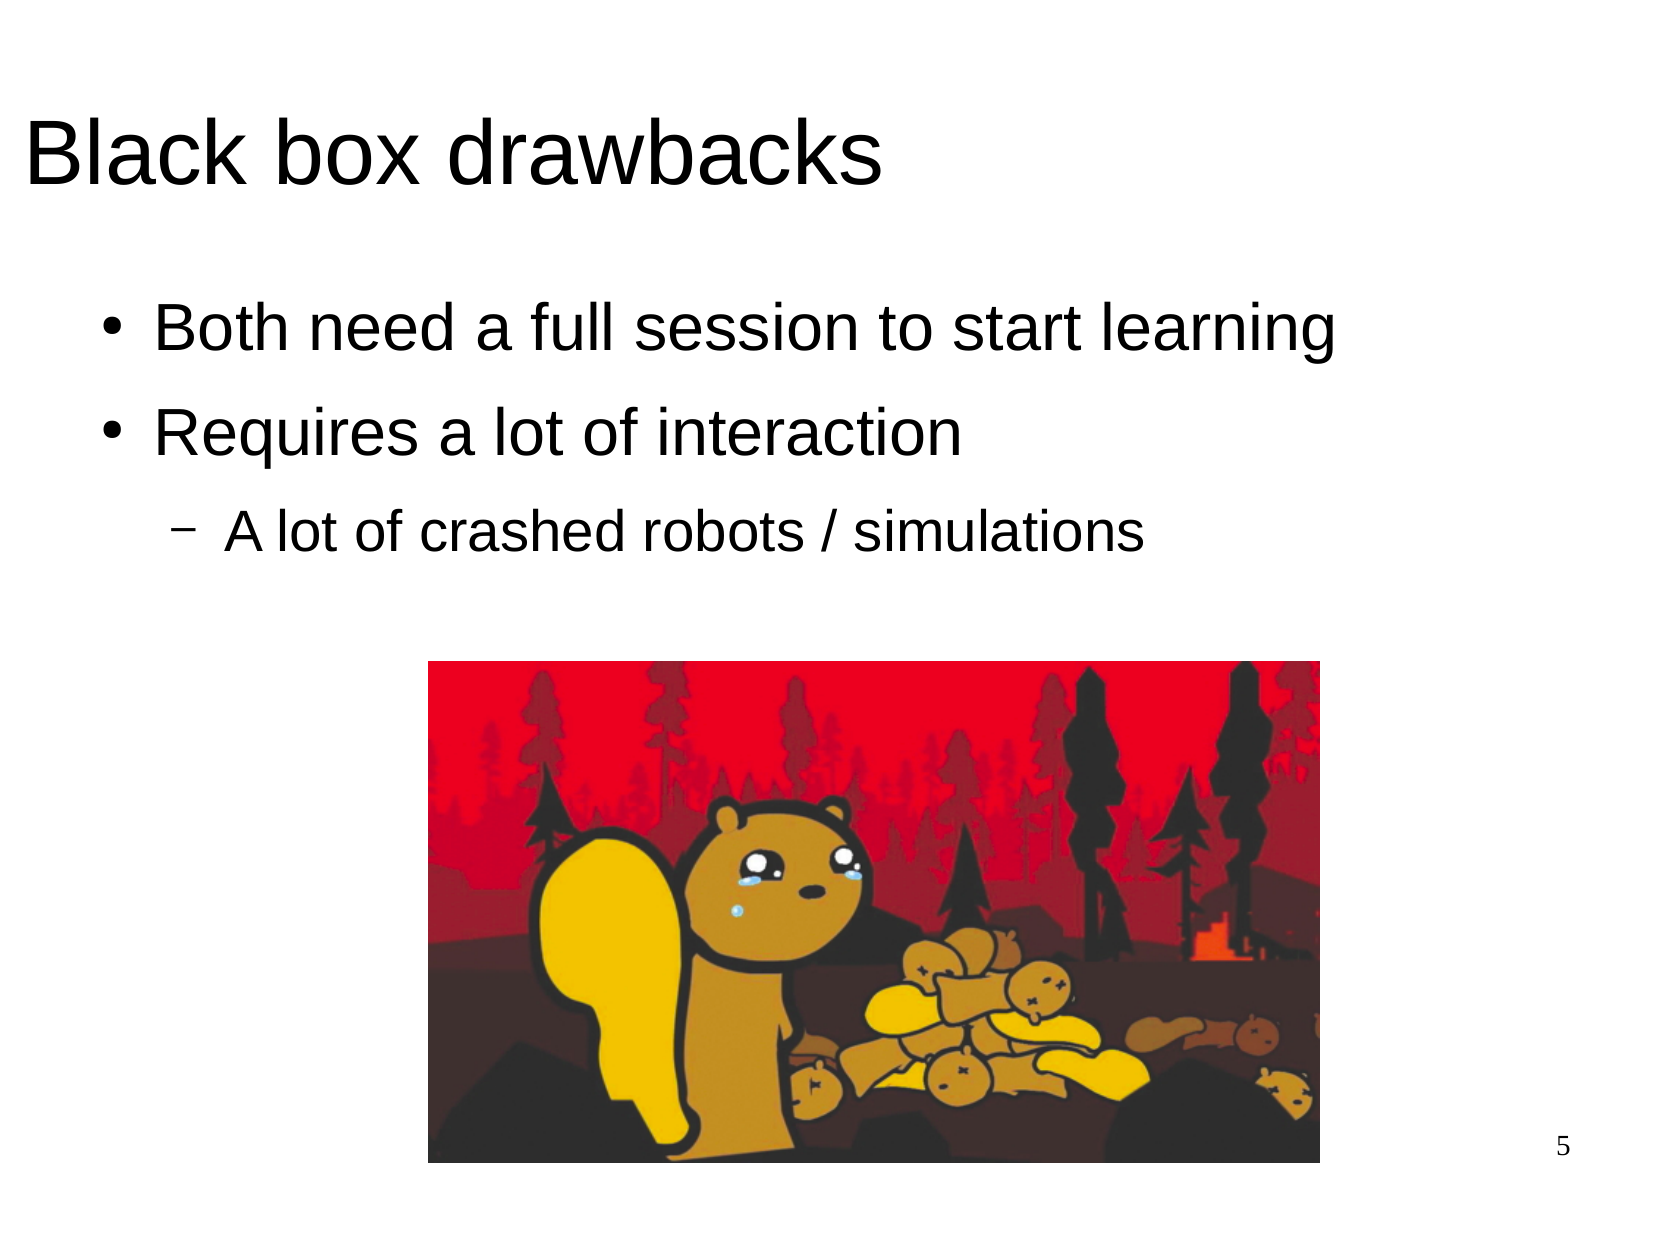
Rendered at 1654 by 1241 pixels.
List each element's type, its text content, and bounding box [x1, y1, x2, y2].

picture [428, 661, 1320, 1163]
list Both need a full session to start learning Requires a lot of interaction A lot of crashed robots / simulations [82, 290, 1571, 1010]
title Black box drawbacks [23, 49, 1512, 257]
